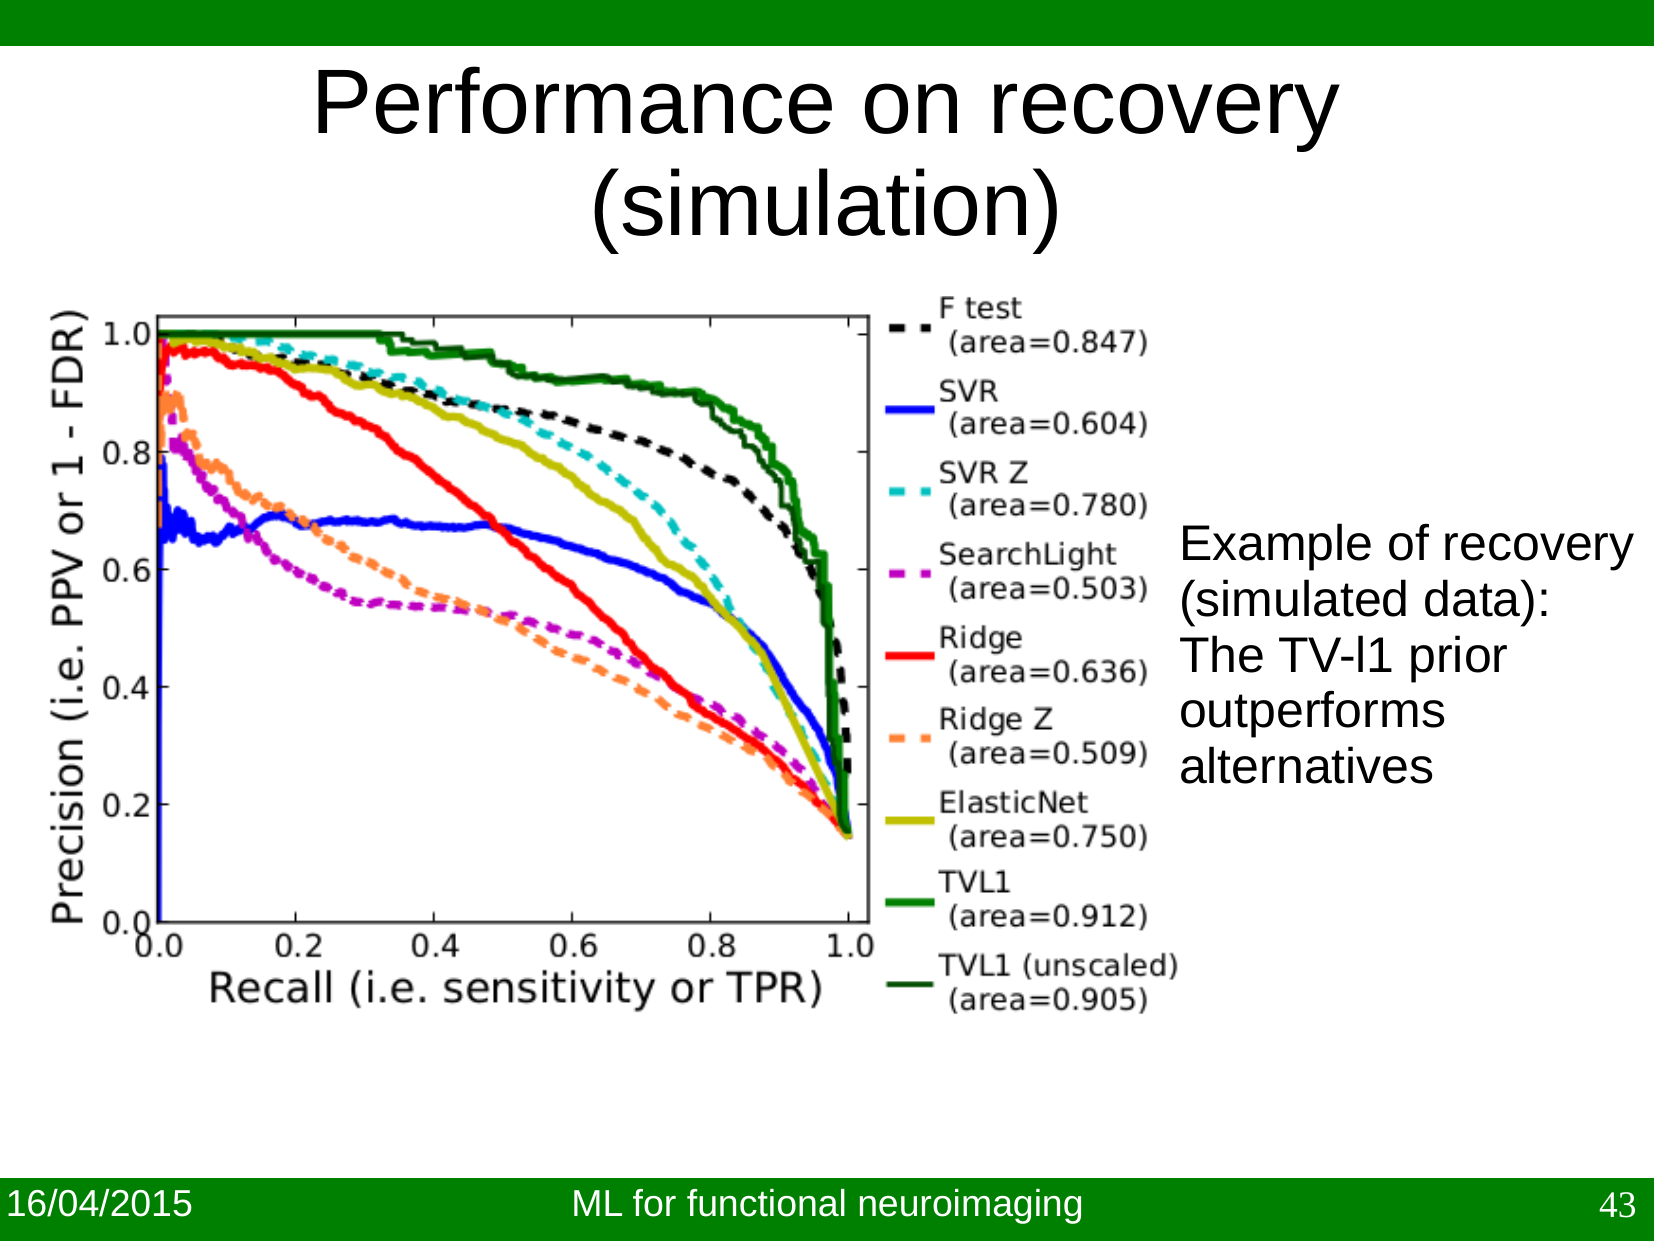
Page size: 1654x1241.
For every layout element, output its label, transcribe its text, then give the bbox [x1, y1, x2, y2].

text_box Example of recovery (simulated data): The TV-l1 prior outperforms alternatives [1164, 507, 1654, 805]
picture [47, 296, 1221, 1016]
title Performance on recovery (simulation) [82, 49, 1571, 257]
